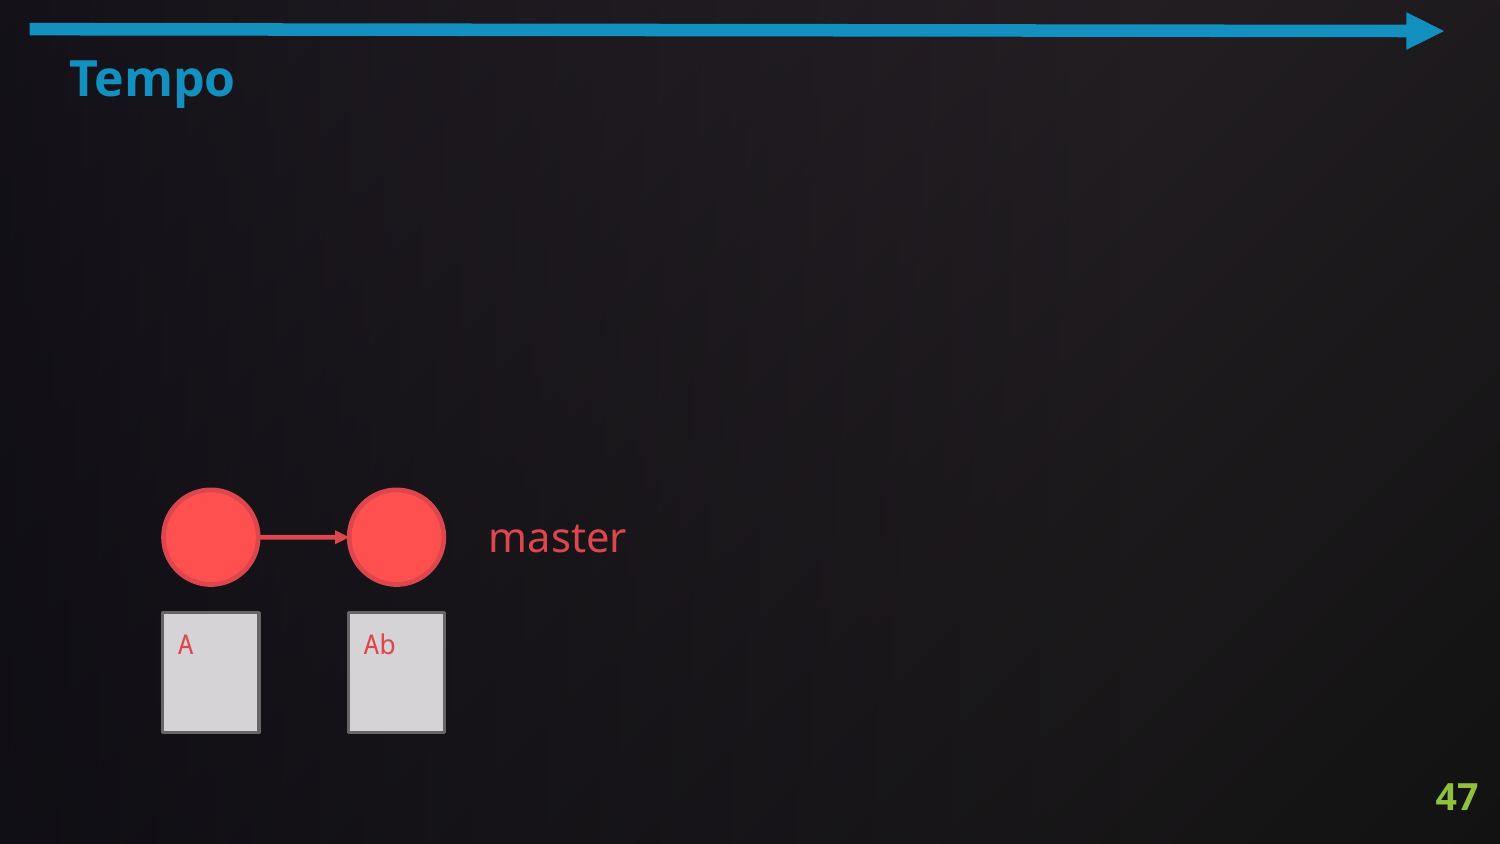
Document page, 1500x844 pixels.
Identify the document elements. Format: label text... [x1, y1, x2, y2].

text_box Tempo [54, 31, 623, 138]
text_box Ab [348, 612, 445, 733]
slide_number <number> [1407, 752, 1494, 844]
text_box A [162, 612, 259, 733]
text_box master [473, 496, 761, 561]
text_box [349, 489, 444, 585]
text_box [163, 489, 259, 585]
